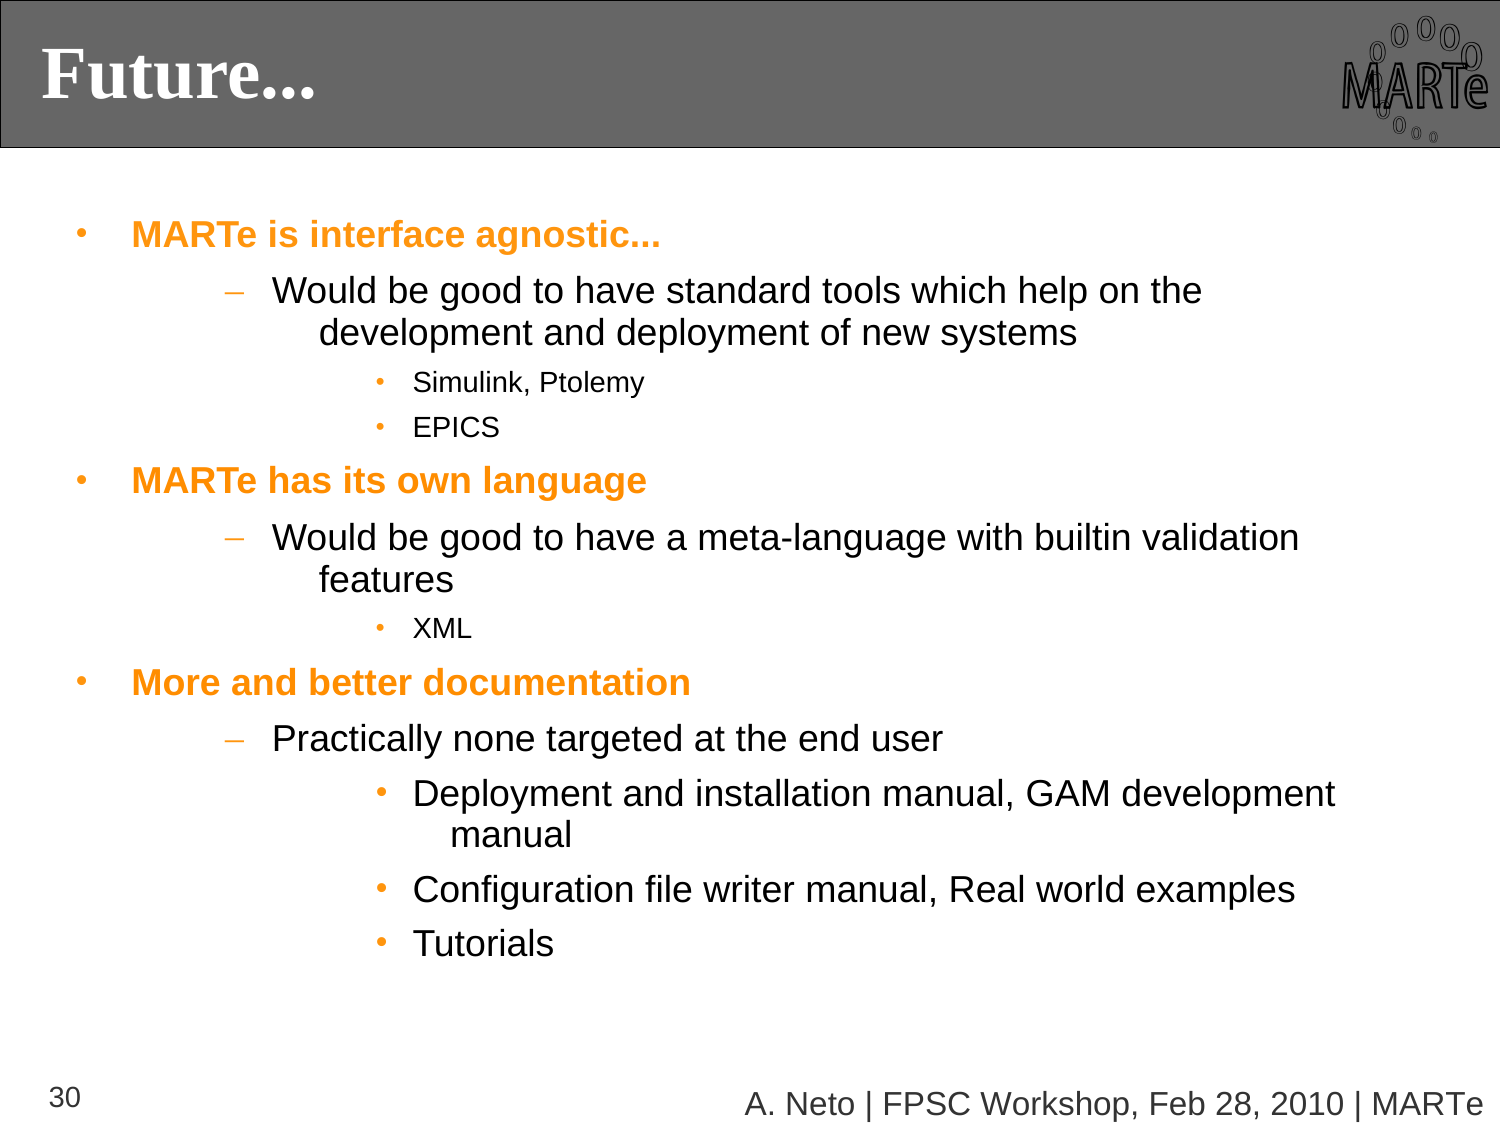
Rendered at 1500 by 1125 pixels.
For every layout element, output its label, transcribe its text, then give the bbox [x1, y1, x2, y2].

list MARTe is interface agnostic... Would be good to have standard tools which help on the development and deployment of new systems Simulink, Ptolemy EPICS MARTe has its own language Would be good to have a meta-language with builtin validation features XML More and better documentation Practically none targeted at the end user Deployment and installation manual, GAM development manual Configuration file writer manual, Real world examples Tutorials [75, 209, 1425, 1020]
title Future... [41, 0, 1329, 148]
picture [1340, 0, 1489, 148]
